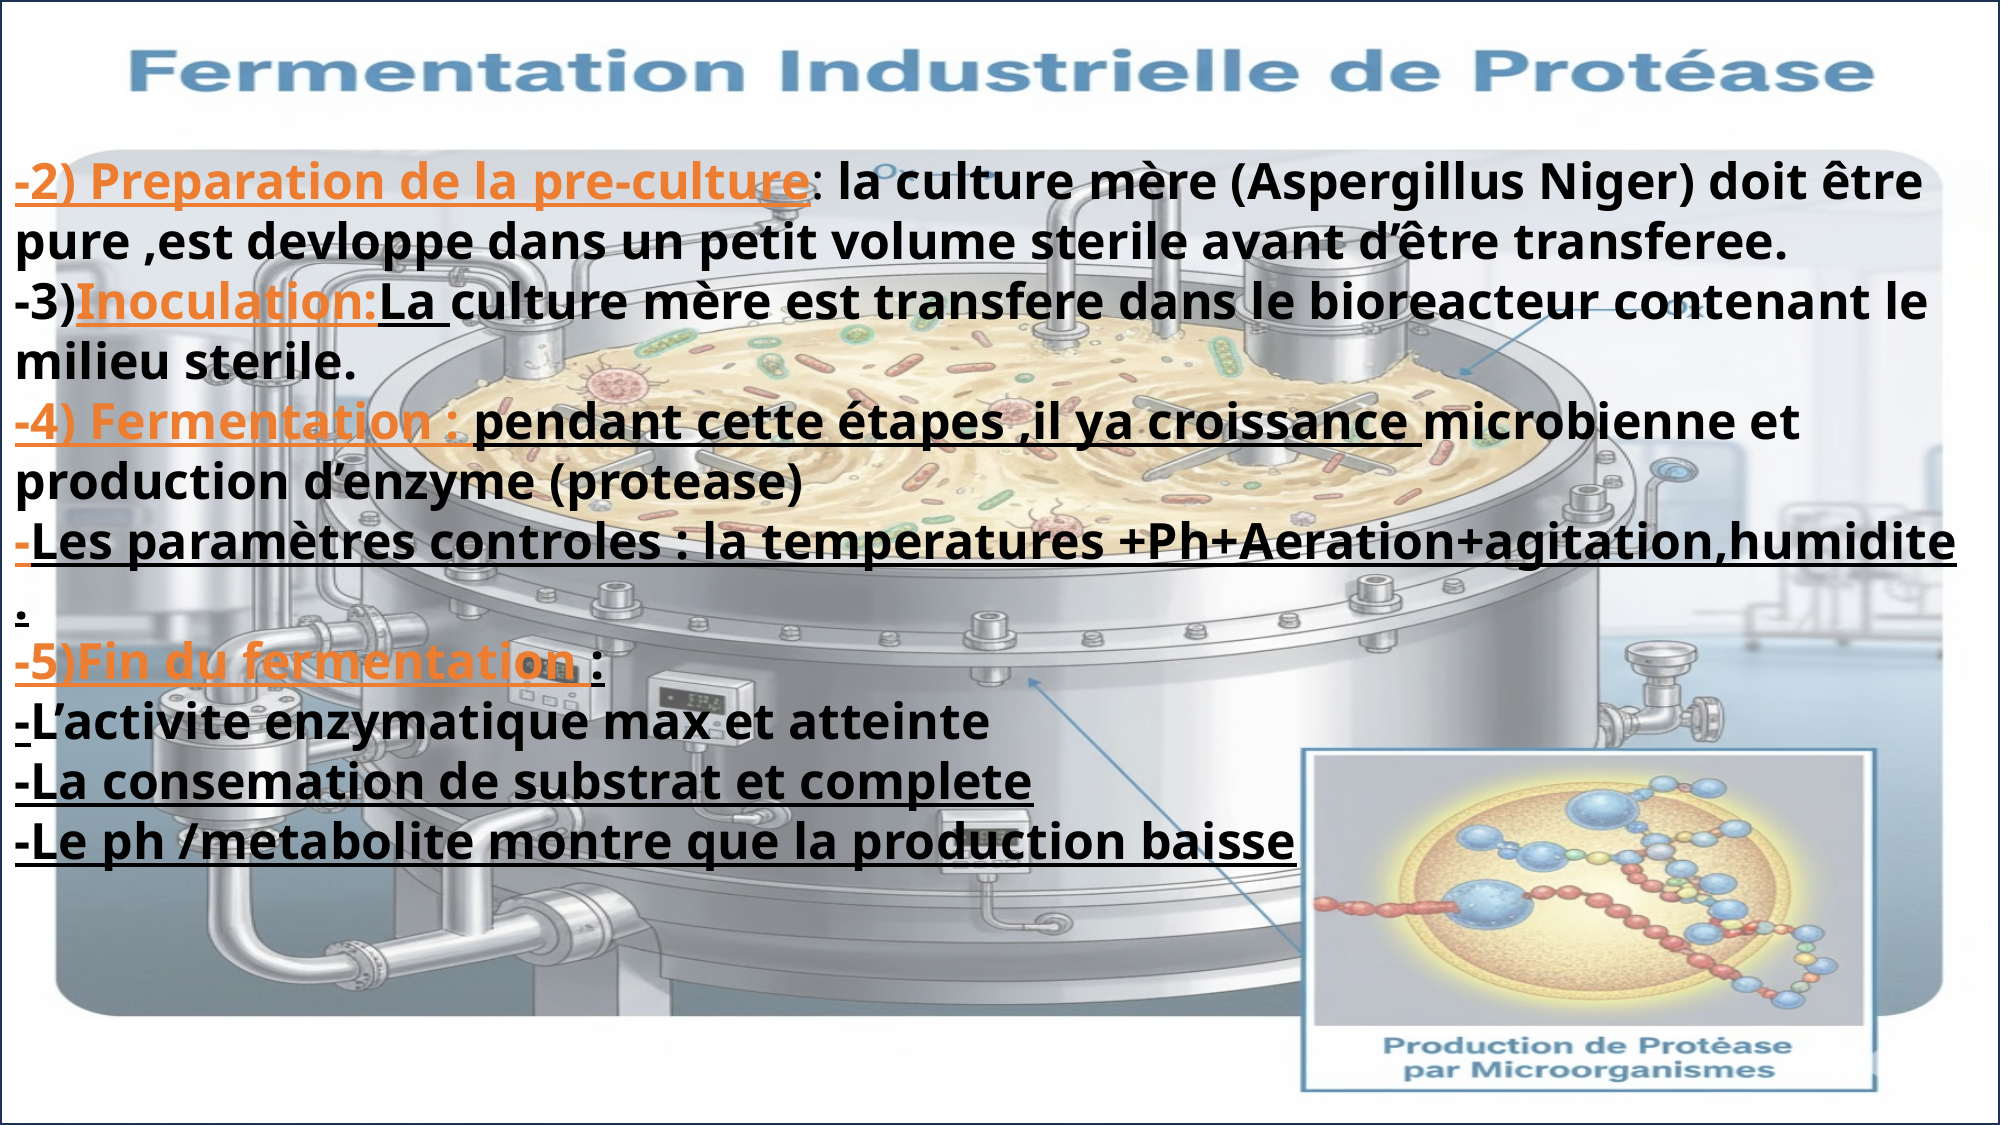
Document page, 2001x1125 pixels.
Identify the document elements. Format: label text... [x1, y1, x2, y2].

text_box -2) Preparation de la pre-culture: la culture mère (Aspergillus Niger) doit être pure ,est devloppe dans un petit volume sterile avant d’être transferee. -3)Inoculation:La culture mère est transfere dans le bioreacteur contenant le milieu sterile. -4) Fermentation : pendant cette étapes ,il ya croissance microbienne et production d’enzyme (protease) -Les paramètres controles : la temperatures +Ph+Aeration+agitation,humidite . -5)Fin du fermentation : -L’activite enzymatique max et atteinte -La consemation de substrat et complete -Le ph /metabolite montre que la production baisse [0, 142, 1982, 877]
text_box [0, 0, 2000, 1125]
